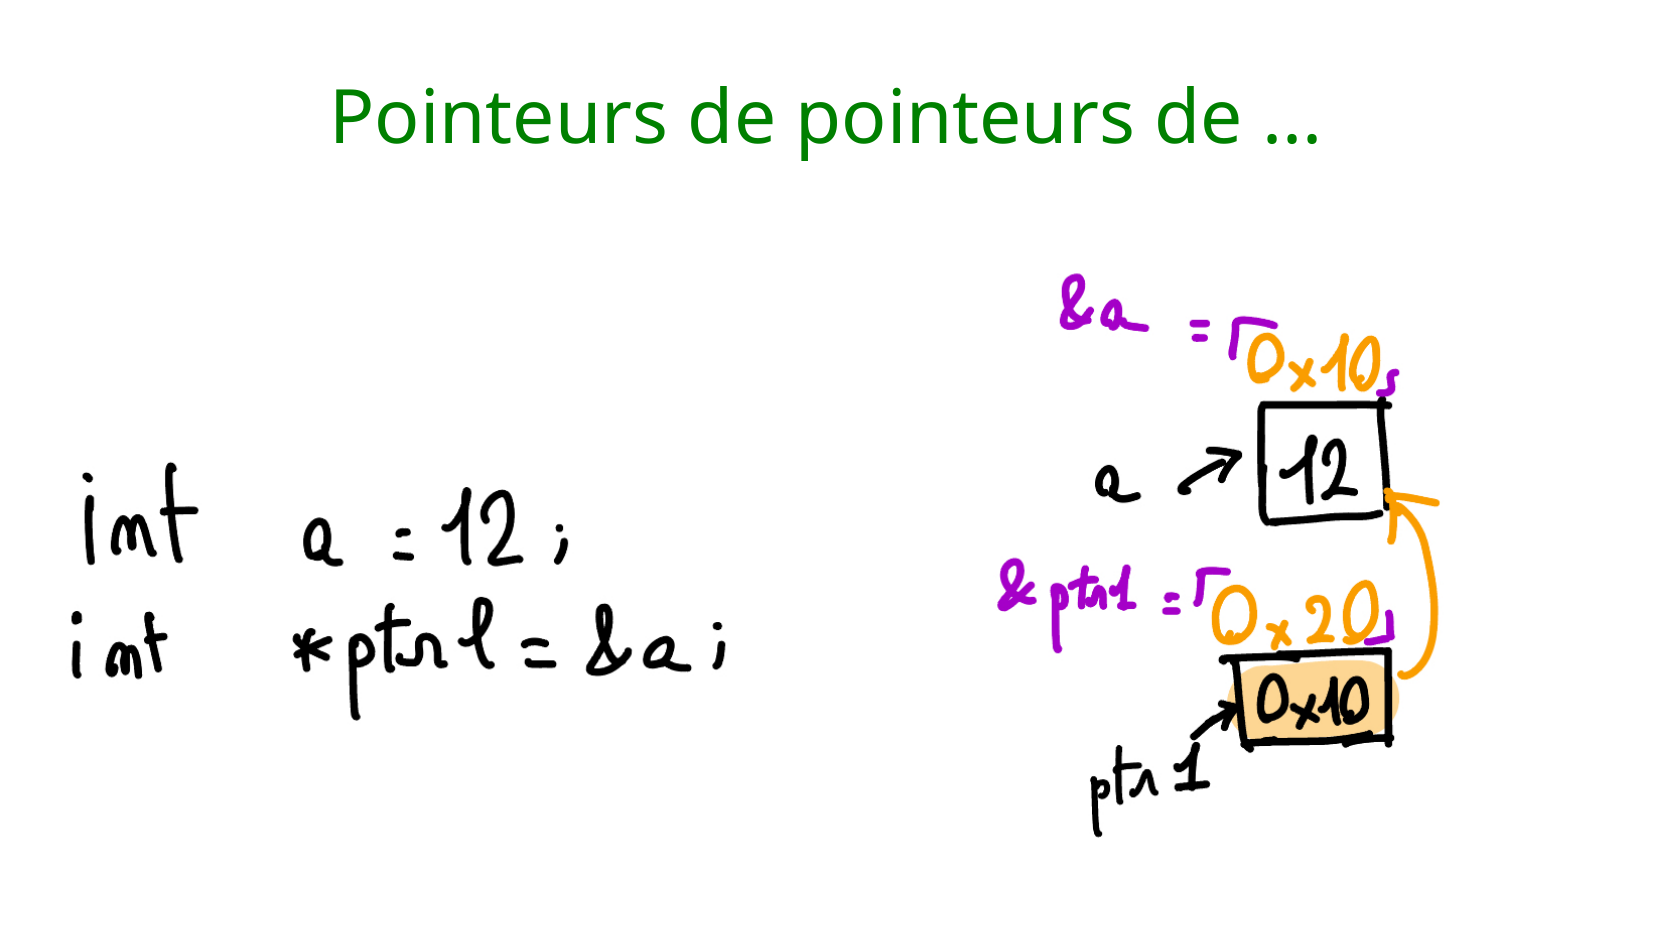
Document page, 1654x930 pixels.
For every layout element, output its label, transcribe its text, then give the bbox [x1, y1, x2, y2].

title Pointeurs de pointeurs de ... [82, 37, 1571, 193]
picture [1, 217, 1501, 876]
